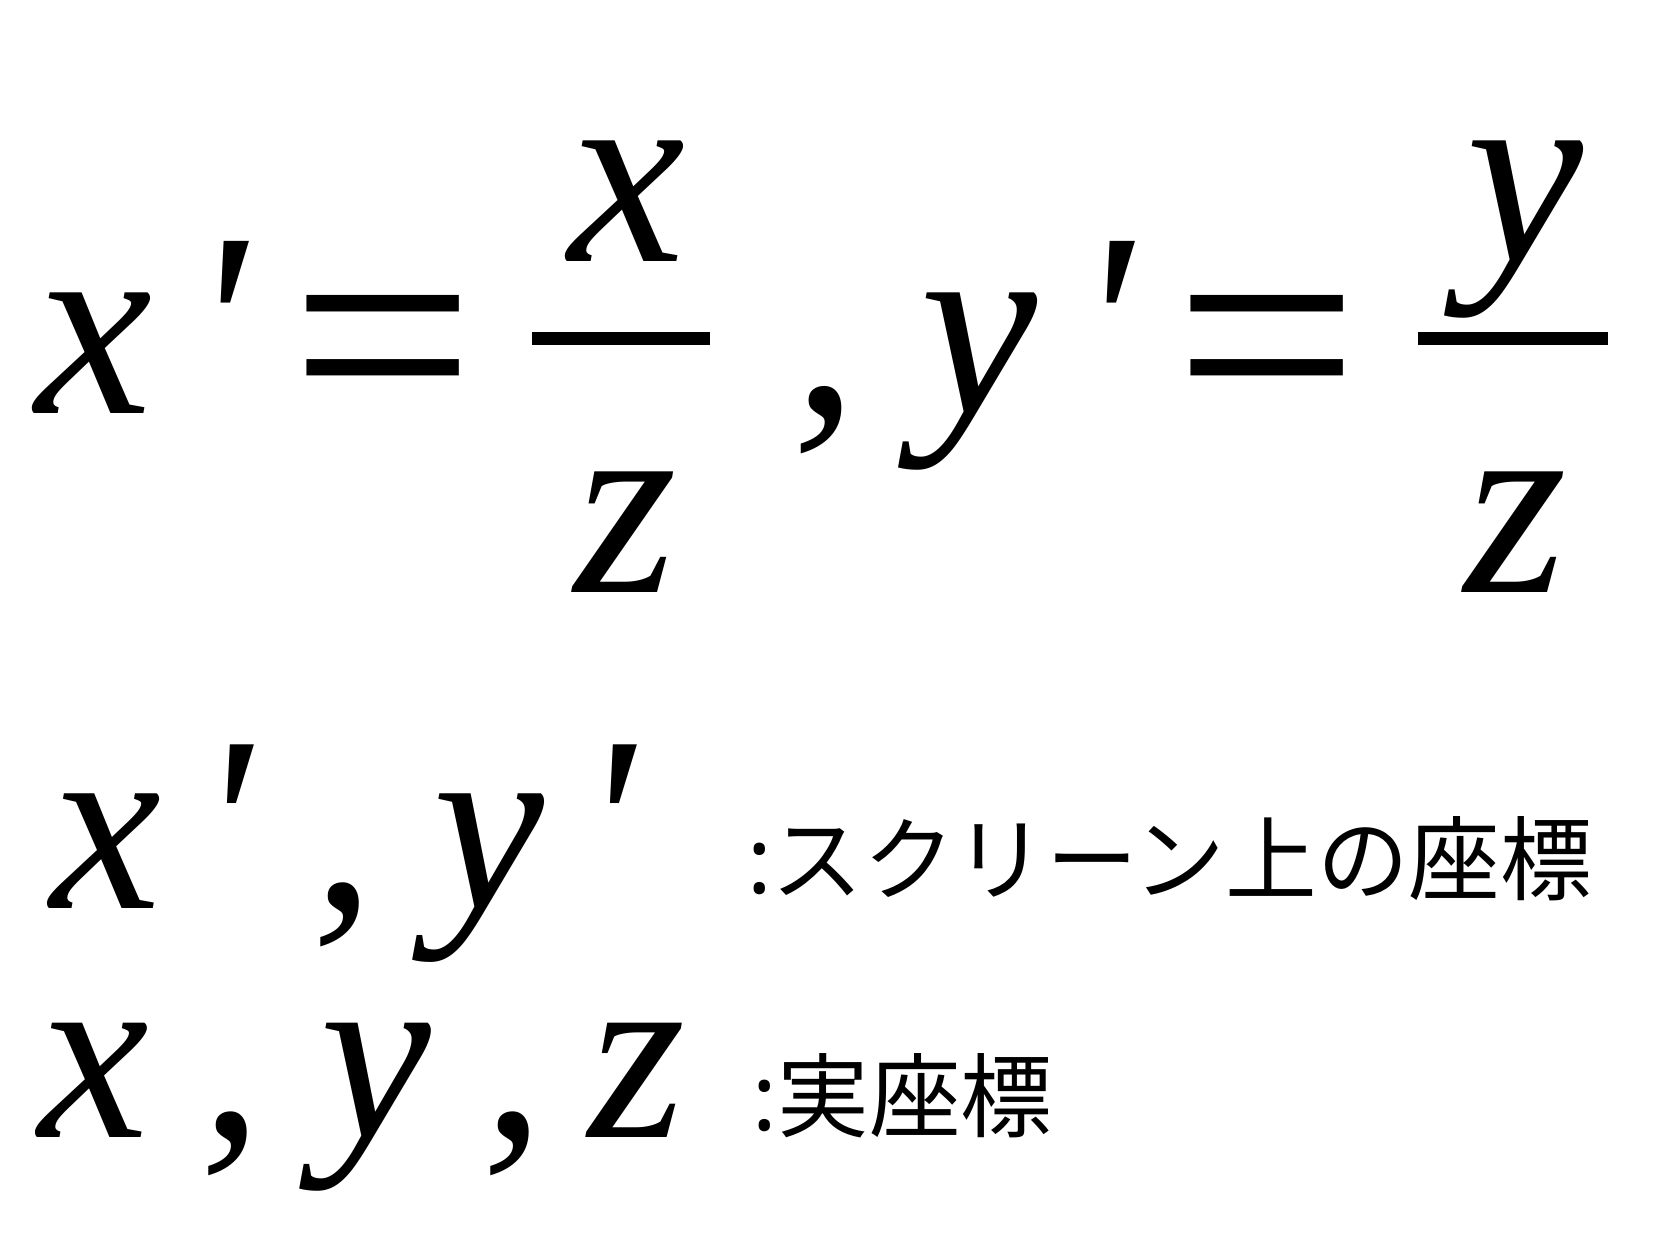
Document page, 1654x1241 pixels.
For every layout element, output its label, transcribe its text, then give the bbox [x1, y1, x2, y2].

chart [6, 27, 1654, 649]
chart [12, 685, 706, 1192]
text_box :実座標 [738, 1016, 1083, 1169]
text_box :スクリーン上の座標 [732, 779, 1628, 933]
